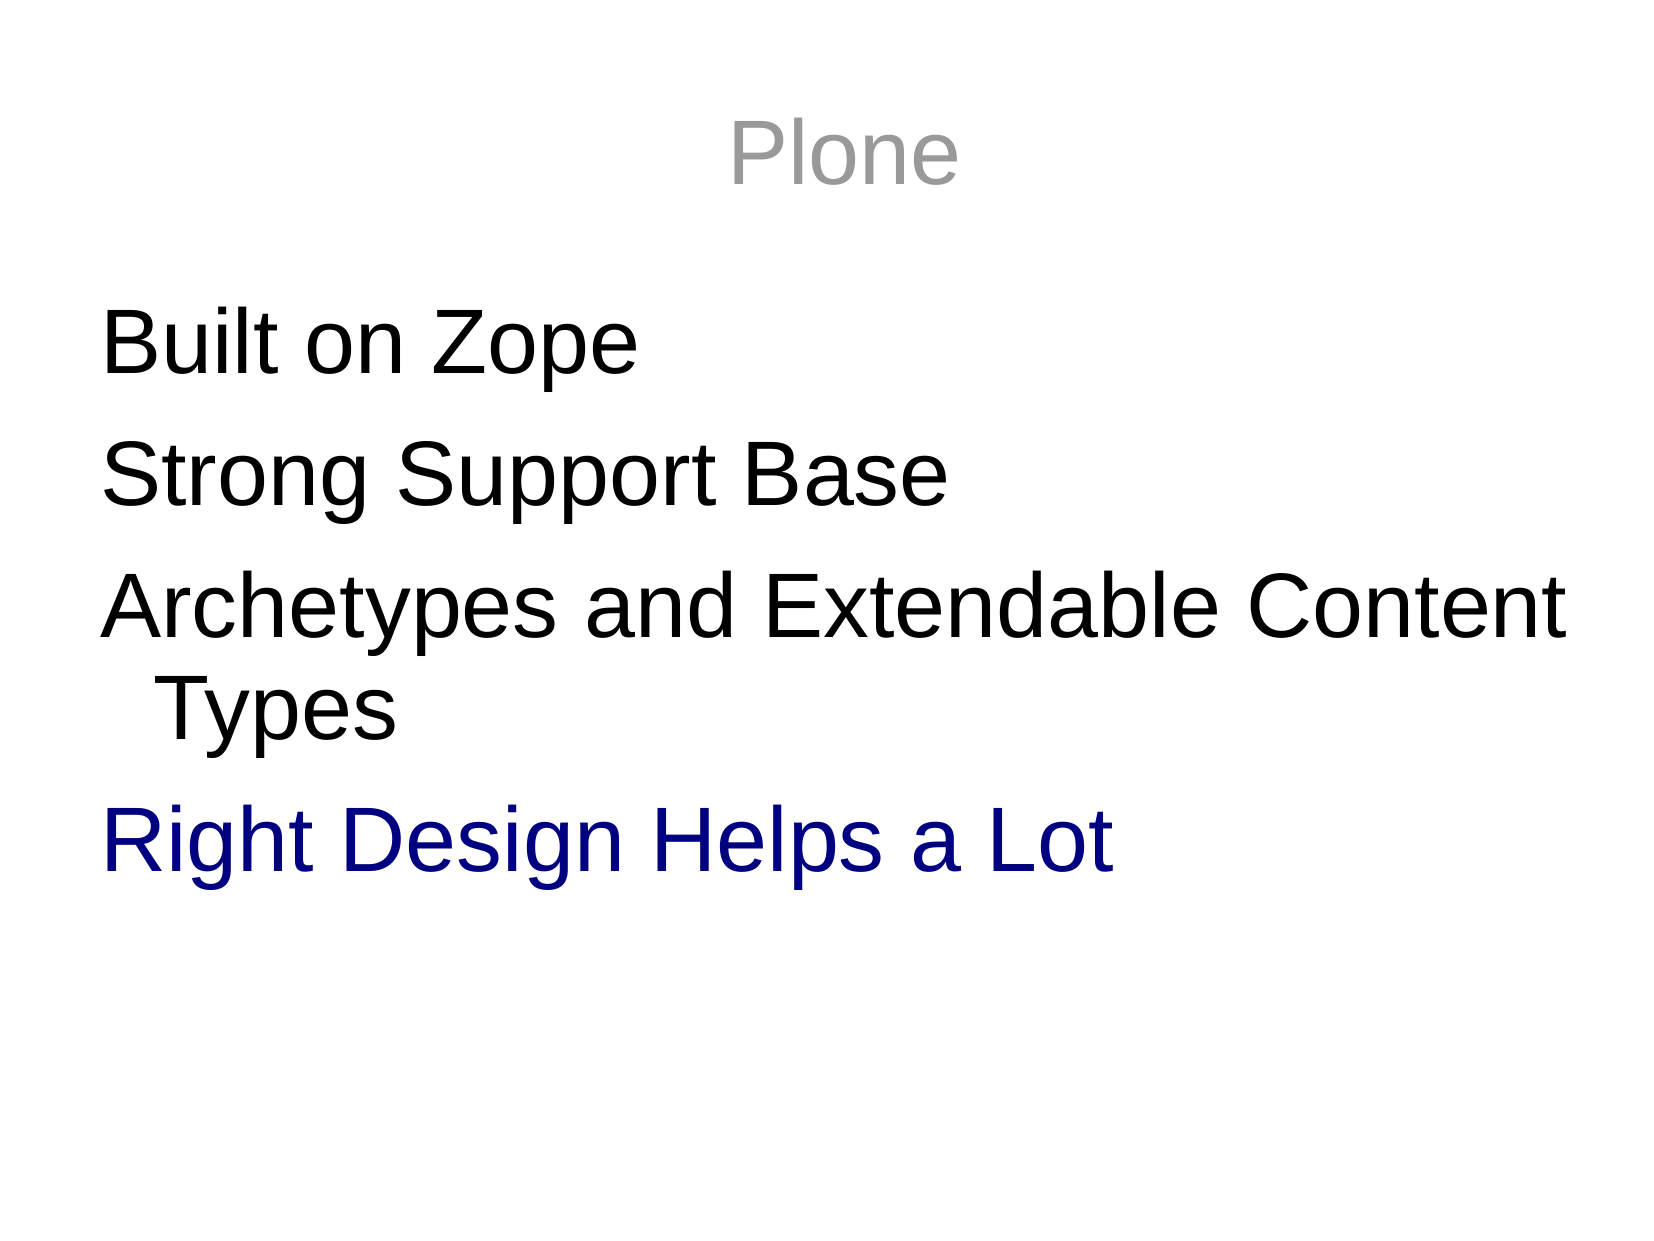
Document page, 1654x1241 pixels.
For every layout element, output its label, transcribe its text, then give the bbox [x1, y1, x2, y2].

list Built on Zope Strong Support Base Archetypes and Extendable Content Types Right Design Helps a Lot [82, 290, 1571, 1094]
title Plone [82, 49, 1571, 257]
